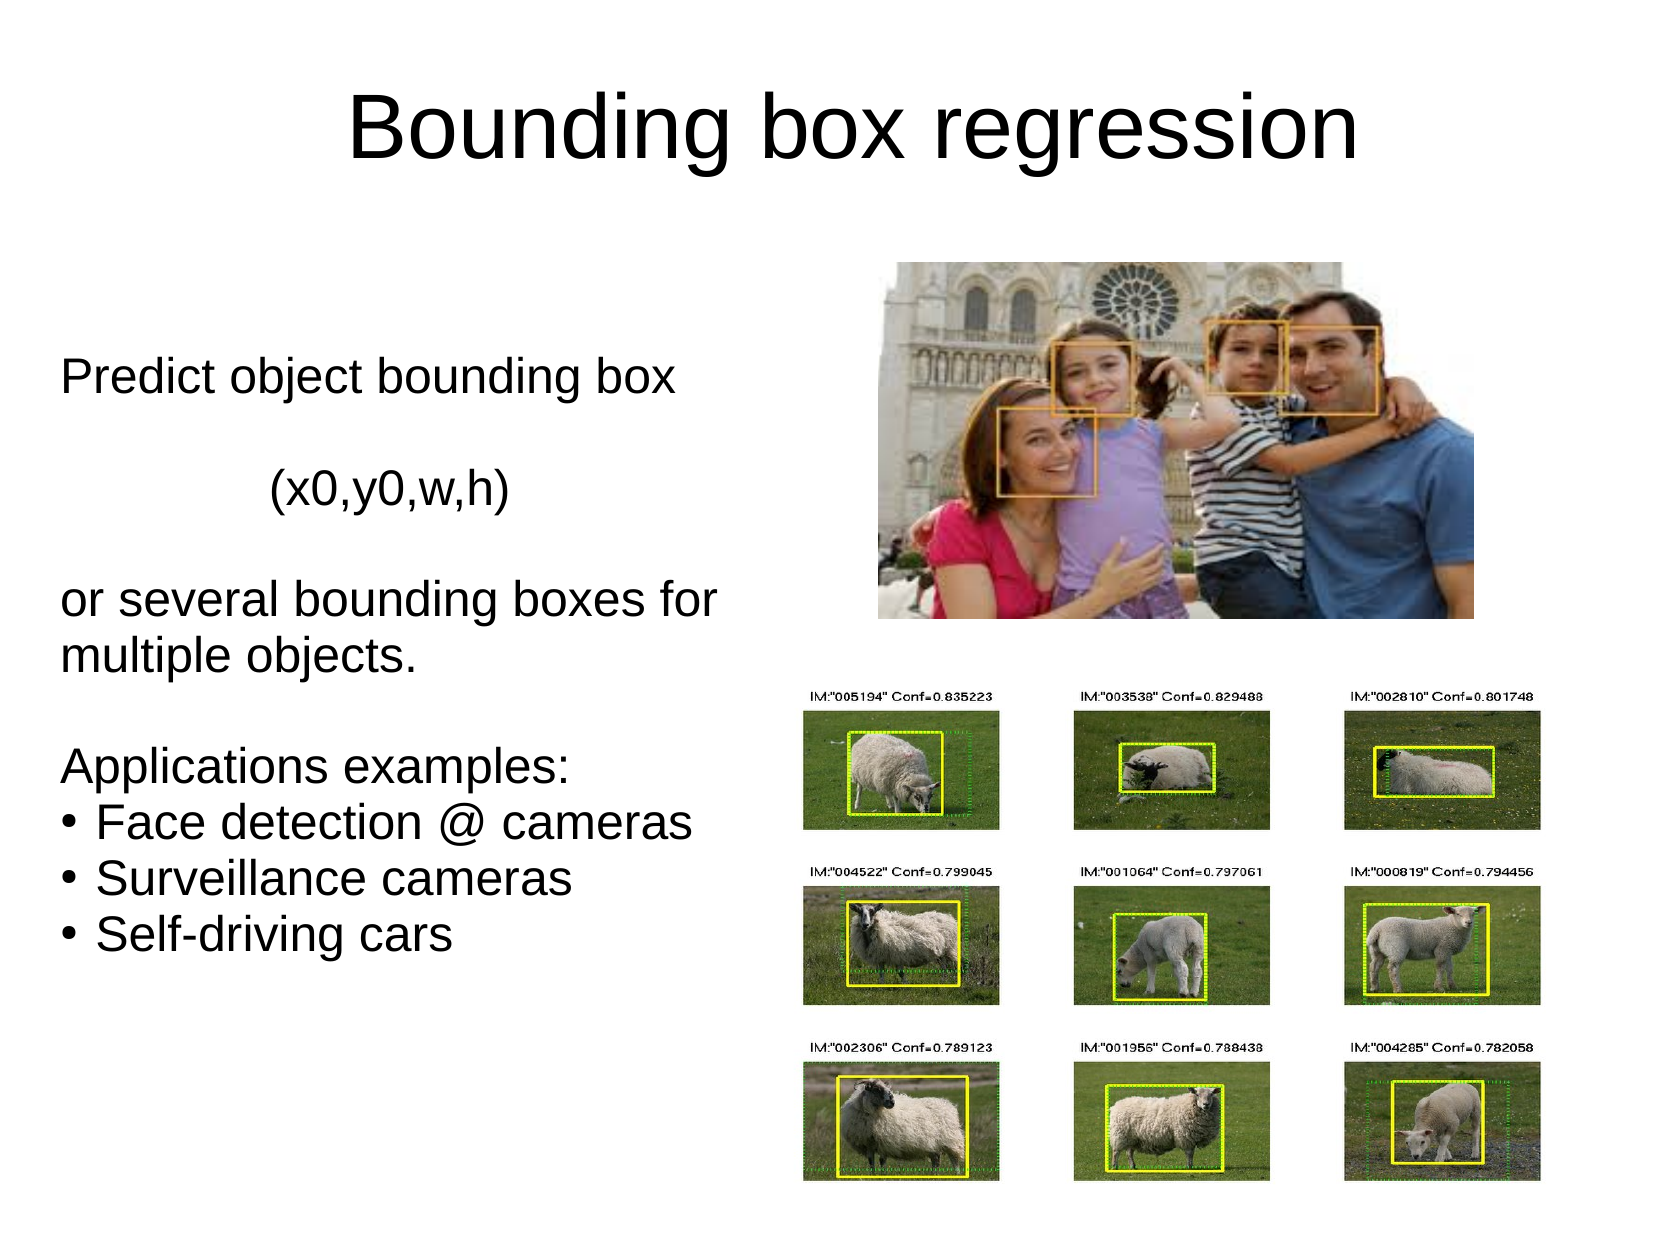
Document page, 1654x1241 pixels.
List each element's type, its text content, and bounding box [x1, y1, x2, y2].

text_box Predict object bounding box (x0,y0,w,h) or several bounding boxes for multiple objects. Applications examples: Face detection @ cameras Surveillance cameras Self-driving cars [60, 300, 721, 1066]
text_box Bounding box regression [299, 75, 1410, 178]
picture [878, 262, 1474, 619]
picture [673, 659, 1636, 1241]
